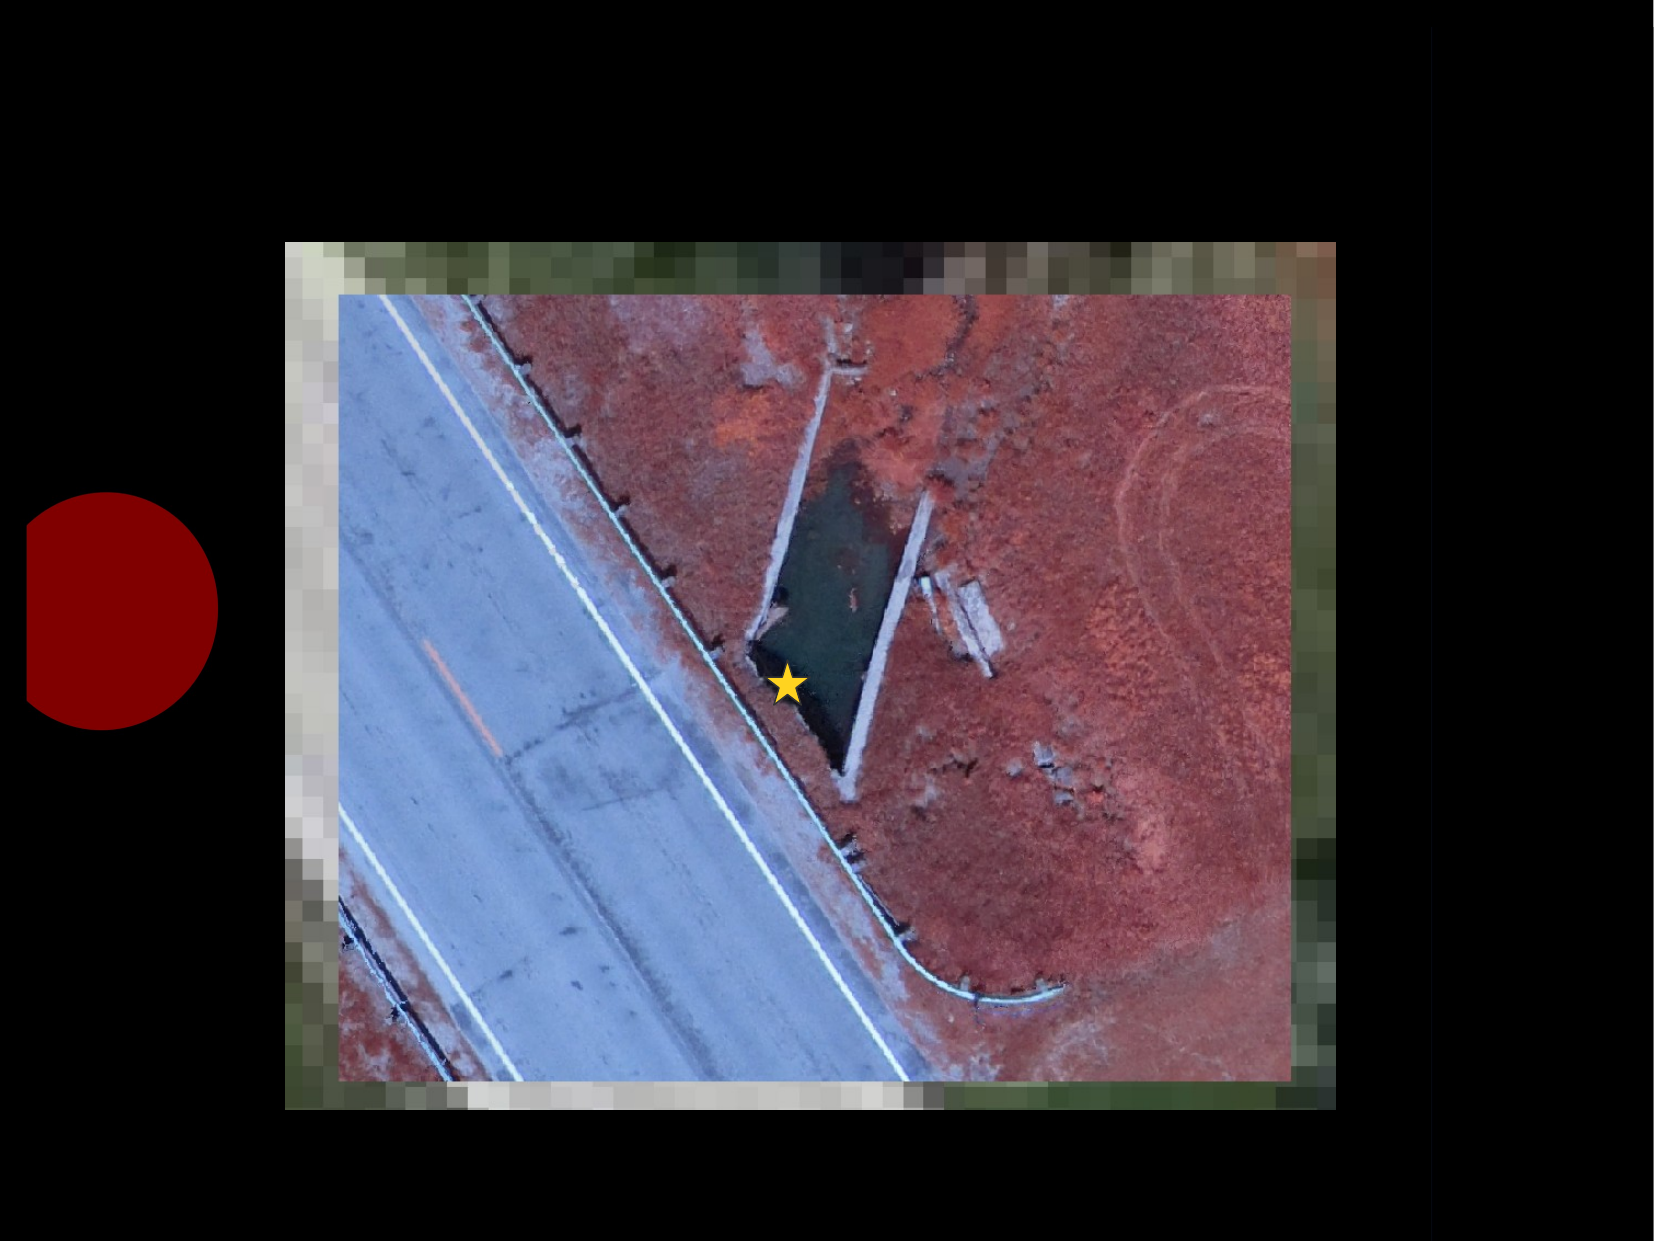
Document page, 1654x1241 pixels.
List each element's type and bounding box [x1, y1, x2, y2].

picture [0, 0, 1654, 1241]
text_box [765, 660, 811, 706]
